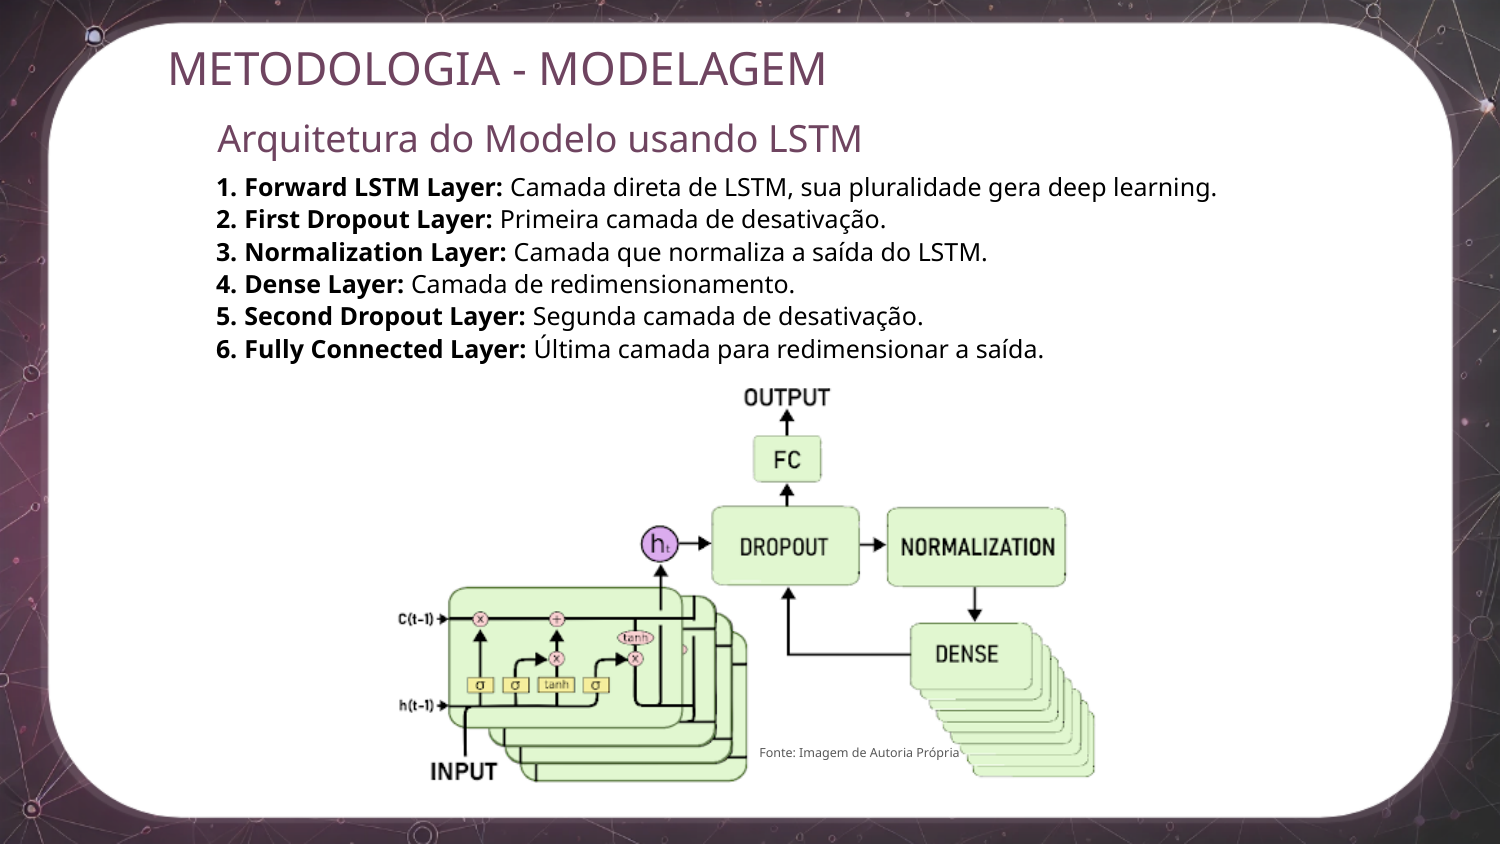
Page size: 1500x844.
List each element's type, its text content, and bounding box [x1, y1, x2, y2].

text_box Forward LSTM Layer: Camada direta de LSTM, sua pluralidade gera deep learning. First Dropout Layer: Primeira camada de desativação. Normalization Layer: Camada que normaliza a saída do LSTM. Dense Layer: Camada de redimensionamento. Second Dropout Layer: Segunda camada de desativação. Fully Connected Layer: Última camada para redimensionar a saída. [154, 154, 1241, 393]
text_box Fonte: Imagem de Autoria Própria [744, 729, 981, 786]
text_box METODOLOGIA - MODELAGEM [152, 24, 1354, 124]
text_box Arquitetura do Modelo usando LSTM [202, 99, 1404, 199]
picture [0, 0, 1500, 844]
